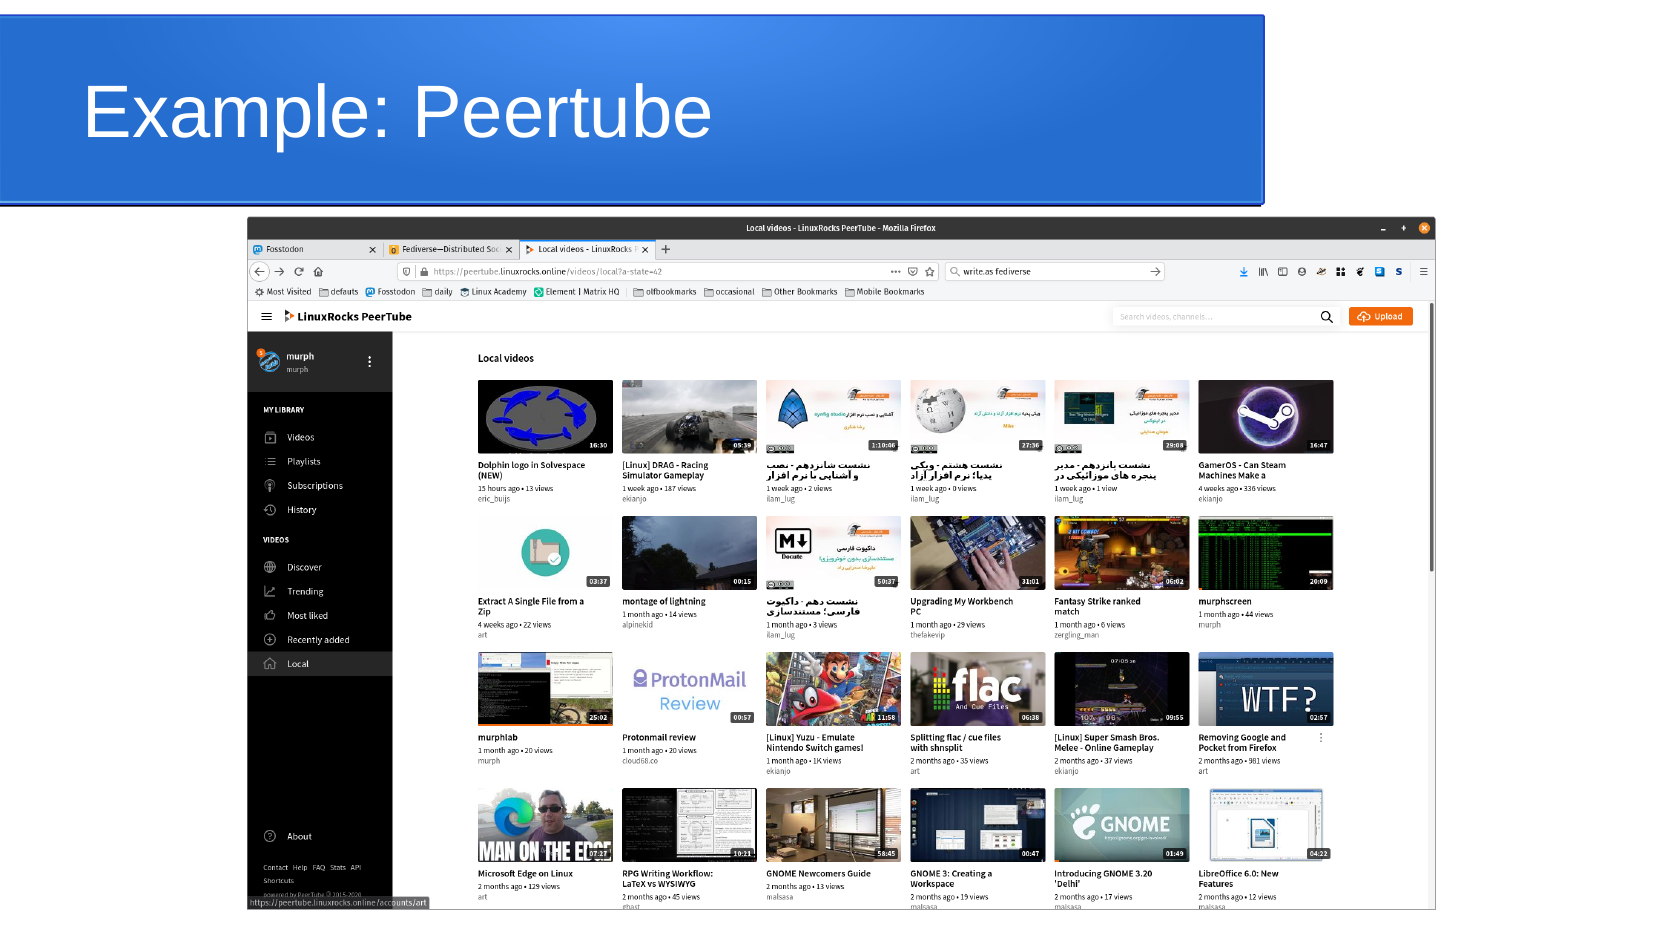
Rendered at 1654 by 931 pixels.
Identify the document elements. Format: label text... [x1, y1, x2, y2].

title Example: Peertube [82, 35, 1235, 189]
picture [241, 212, 1441, 916]
